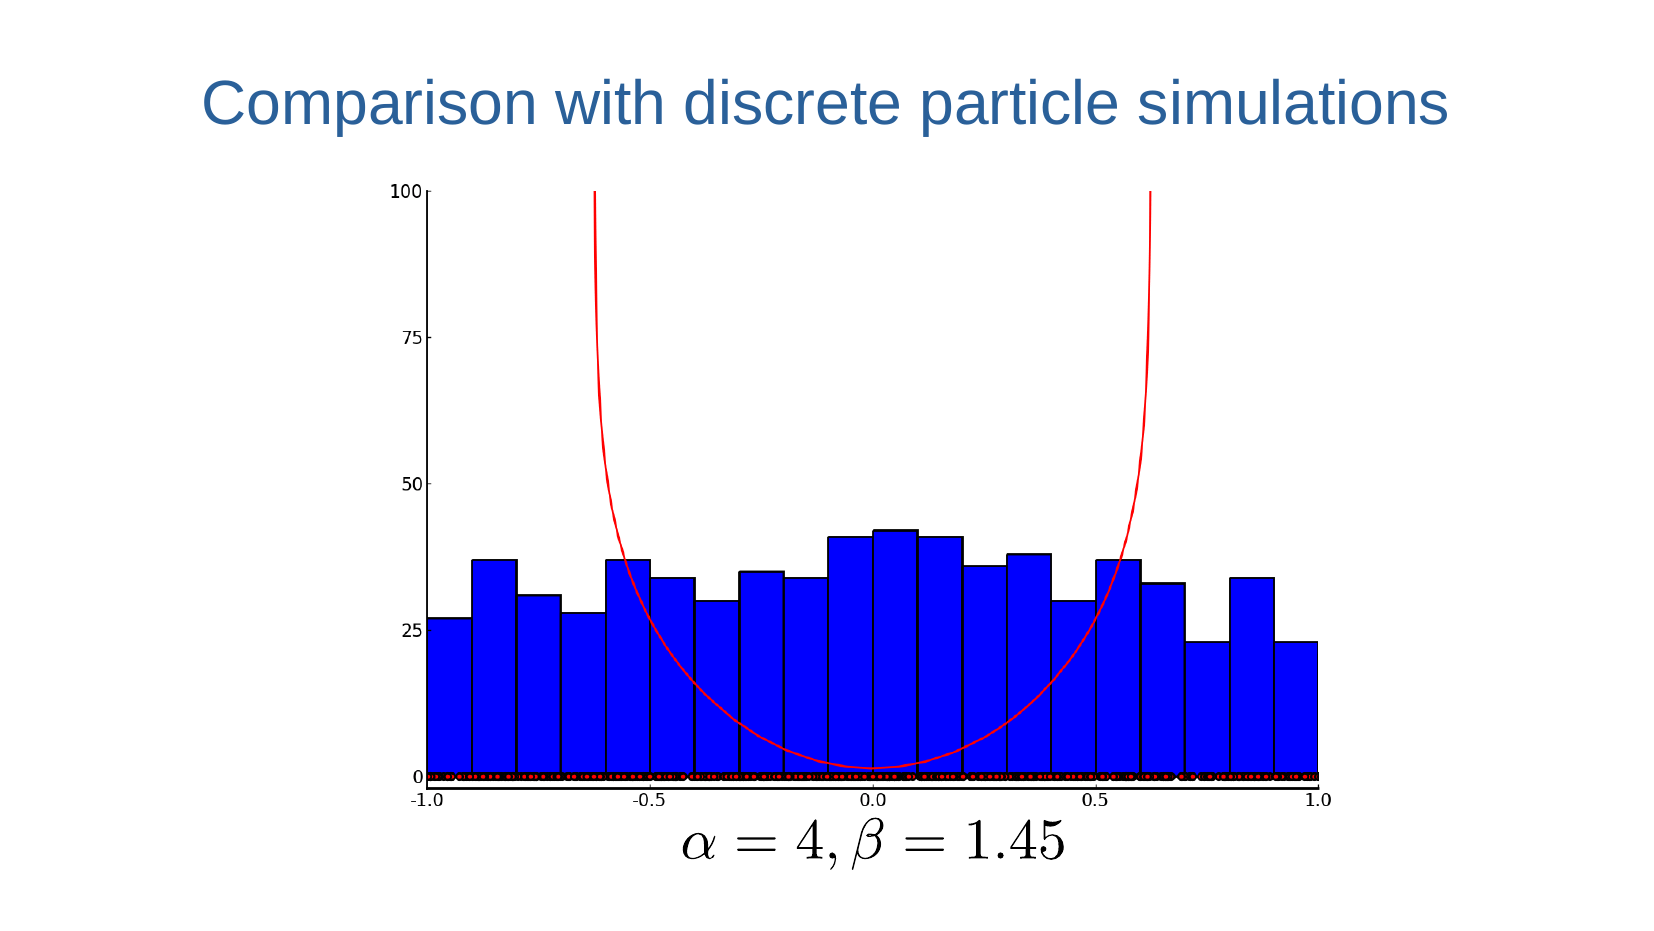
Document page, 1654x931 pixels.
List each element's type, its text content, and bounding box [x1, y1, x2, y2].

title Comparison with discrete particle simulations [82, 25, 1571, 181]
picture [386, 180, 1335, 813]
picture [678, 815, 1066, 873]
